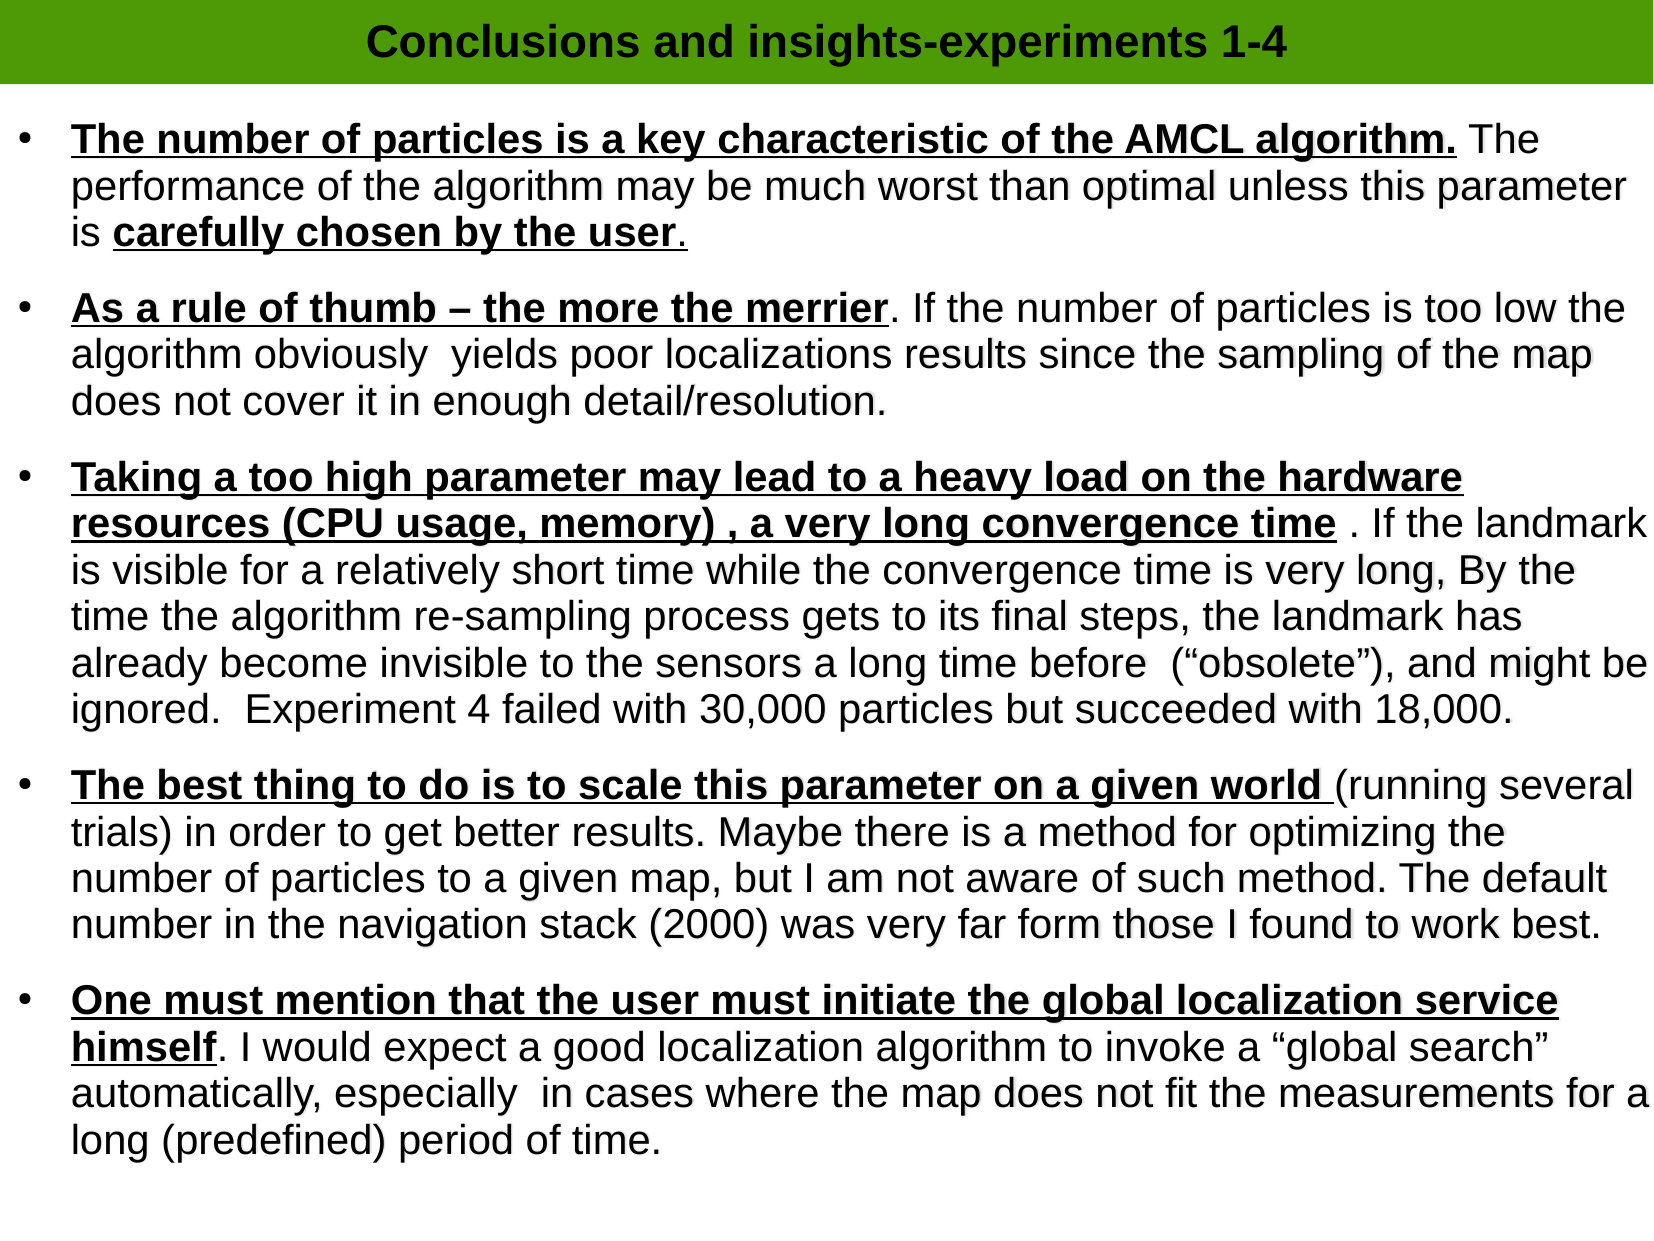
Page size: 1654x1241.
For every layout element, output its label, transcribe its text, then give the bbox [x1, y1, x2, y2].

list The number of particles is a key characteristic of the AMCL algorithm. The performance of the algorithm may be much worst than optimal unless this parameter is carefully chosen by the user. As a rule of thumb – the more the merrier. If the number of particles is too low the algorithm obviously yields poor localizations results since the sampling of the map does not cover it in enough detail/resolution. Taking a too high parameter may lead to a heavy load on the hardware resources (CPU usage, memory) , a very long convergence time . If the landmark is visible for a relatively short time while the convergence time is very long, By the time the algorithm re-sampling process gets to its final steps, the landmark has already become invisible to the sensors a long time before (“obsolete”), and might be ignored. Experiment 4 failed with 30,000 particles but succeeded with 18,000. The best thing to do is to scale this parameter on a given world (running several trials) in order to get better results. Maybe there is a method for optimizing the number of particles to a given map, but I am not aware of such method. The default number in the navigation stack (2000) was very far form those I found to work best. One must mention that the user must initiate the global localization service himself. I would expect a good localization algorithm to invoke a “global search” automatically, especially in cases where the map does not fit the measurements for a long (predefined) period of time. [0, 115, 1654, 1241]
title Conclusions and insights-experiments 1-4 [0, 0, 1654, 85]
